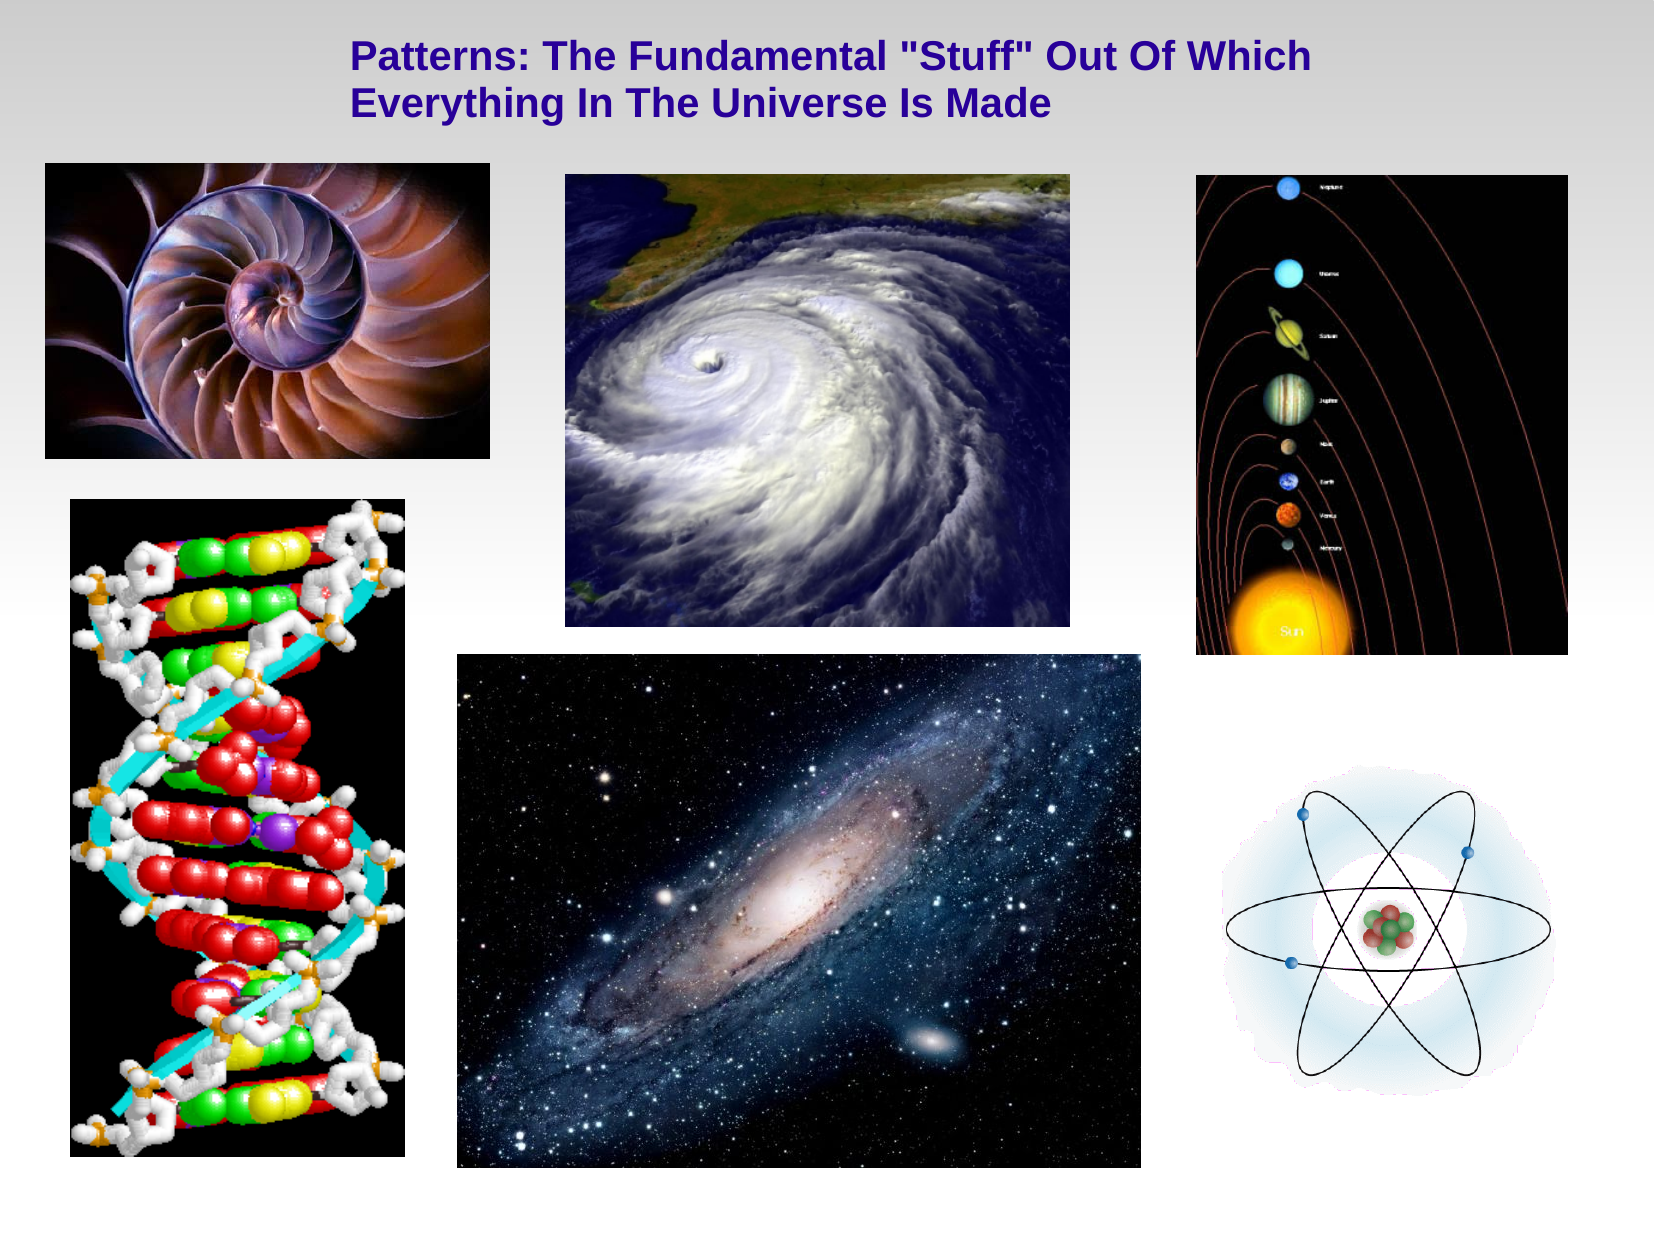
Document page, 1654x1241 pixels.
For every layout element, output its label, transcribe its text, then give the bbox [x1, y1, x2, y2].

picture [45, 163, 490, 460]
picture [565, 174, 1070, 627]
picture [70, 499, 405, 1157]
picture [1196, 175, 1568, 655]
picture [1219, 760, 1557, 1098]
text_box Patterns: The Fundamental "Stuff" Out Of Which Everything In The Universe Is Made [228, 25, 1339, 136]
picture [457, 654, 1141, 1168]
